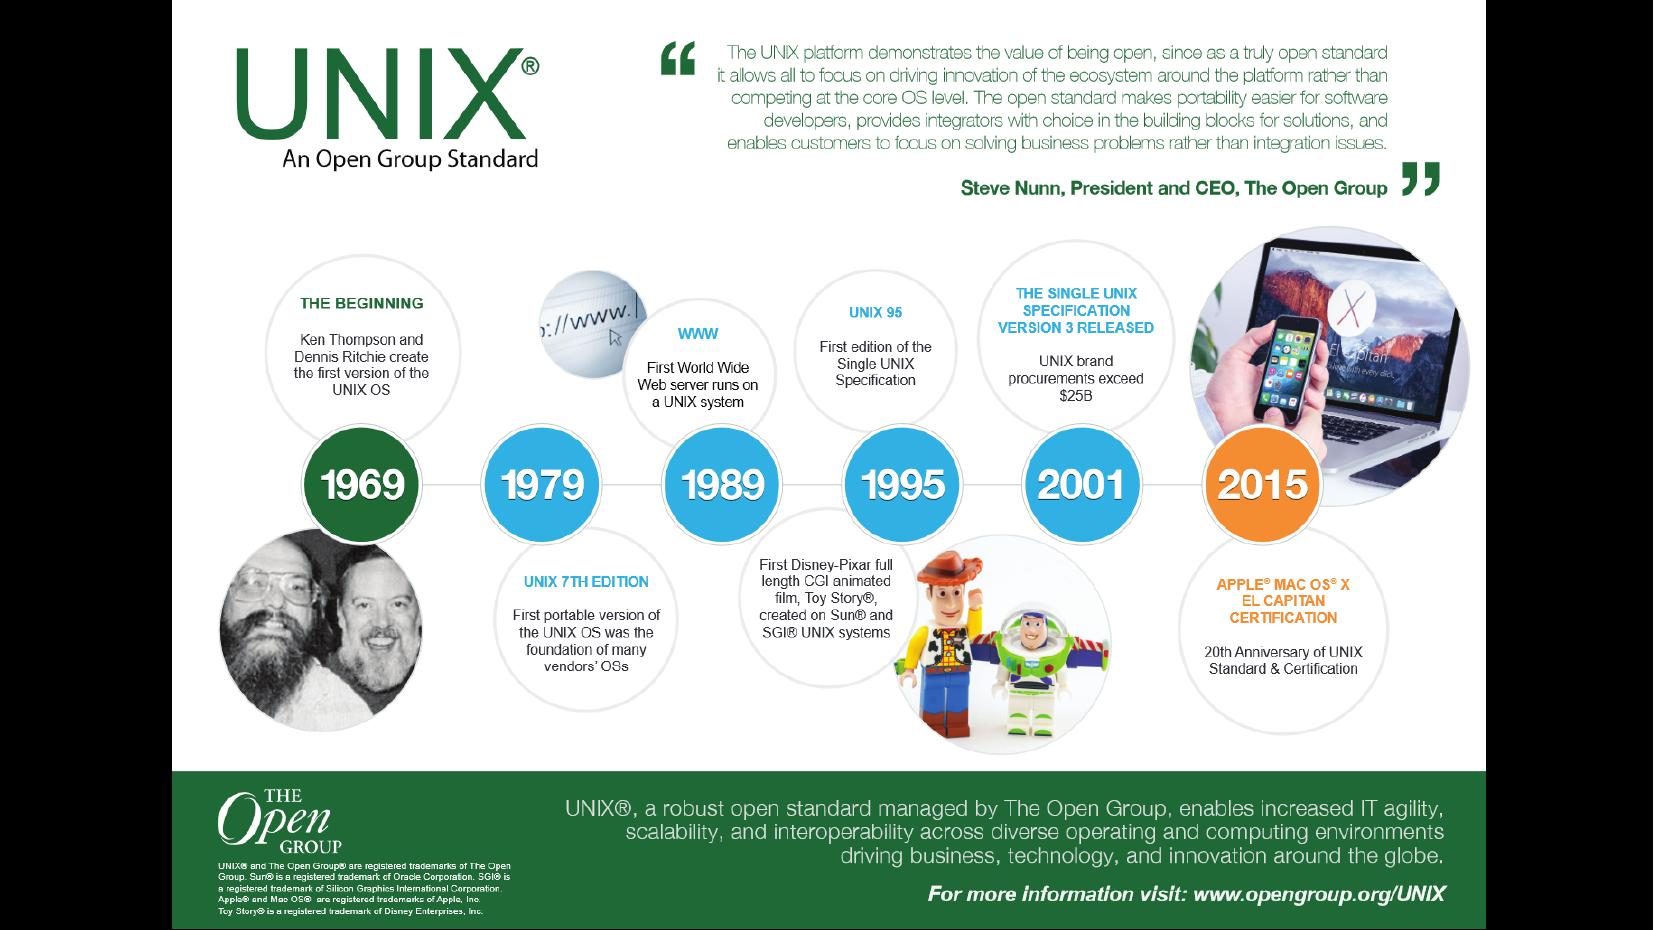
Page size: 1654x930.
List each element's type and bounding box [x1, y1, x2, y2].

picture [172, 0, 1486, 929]
